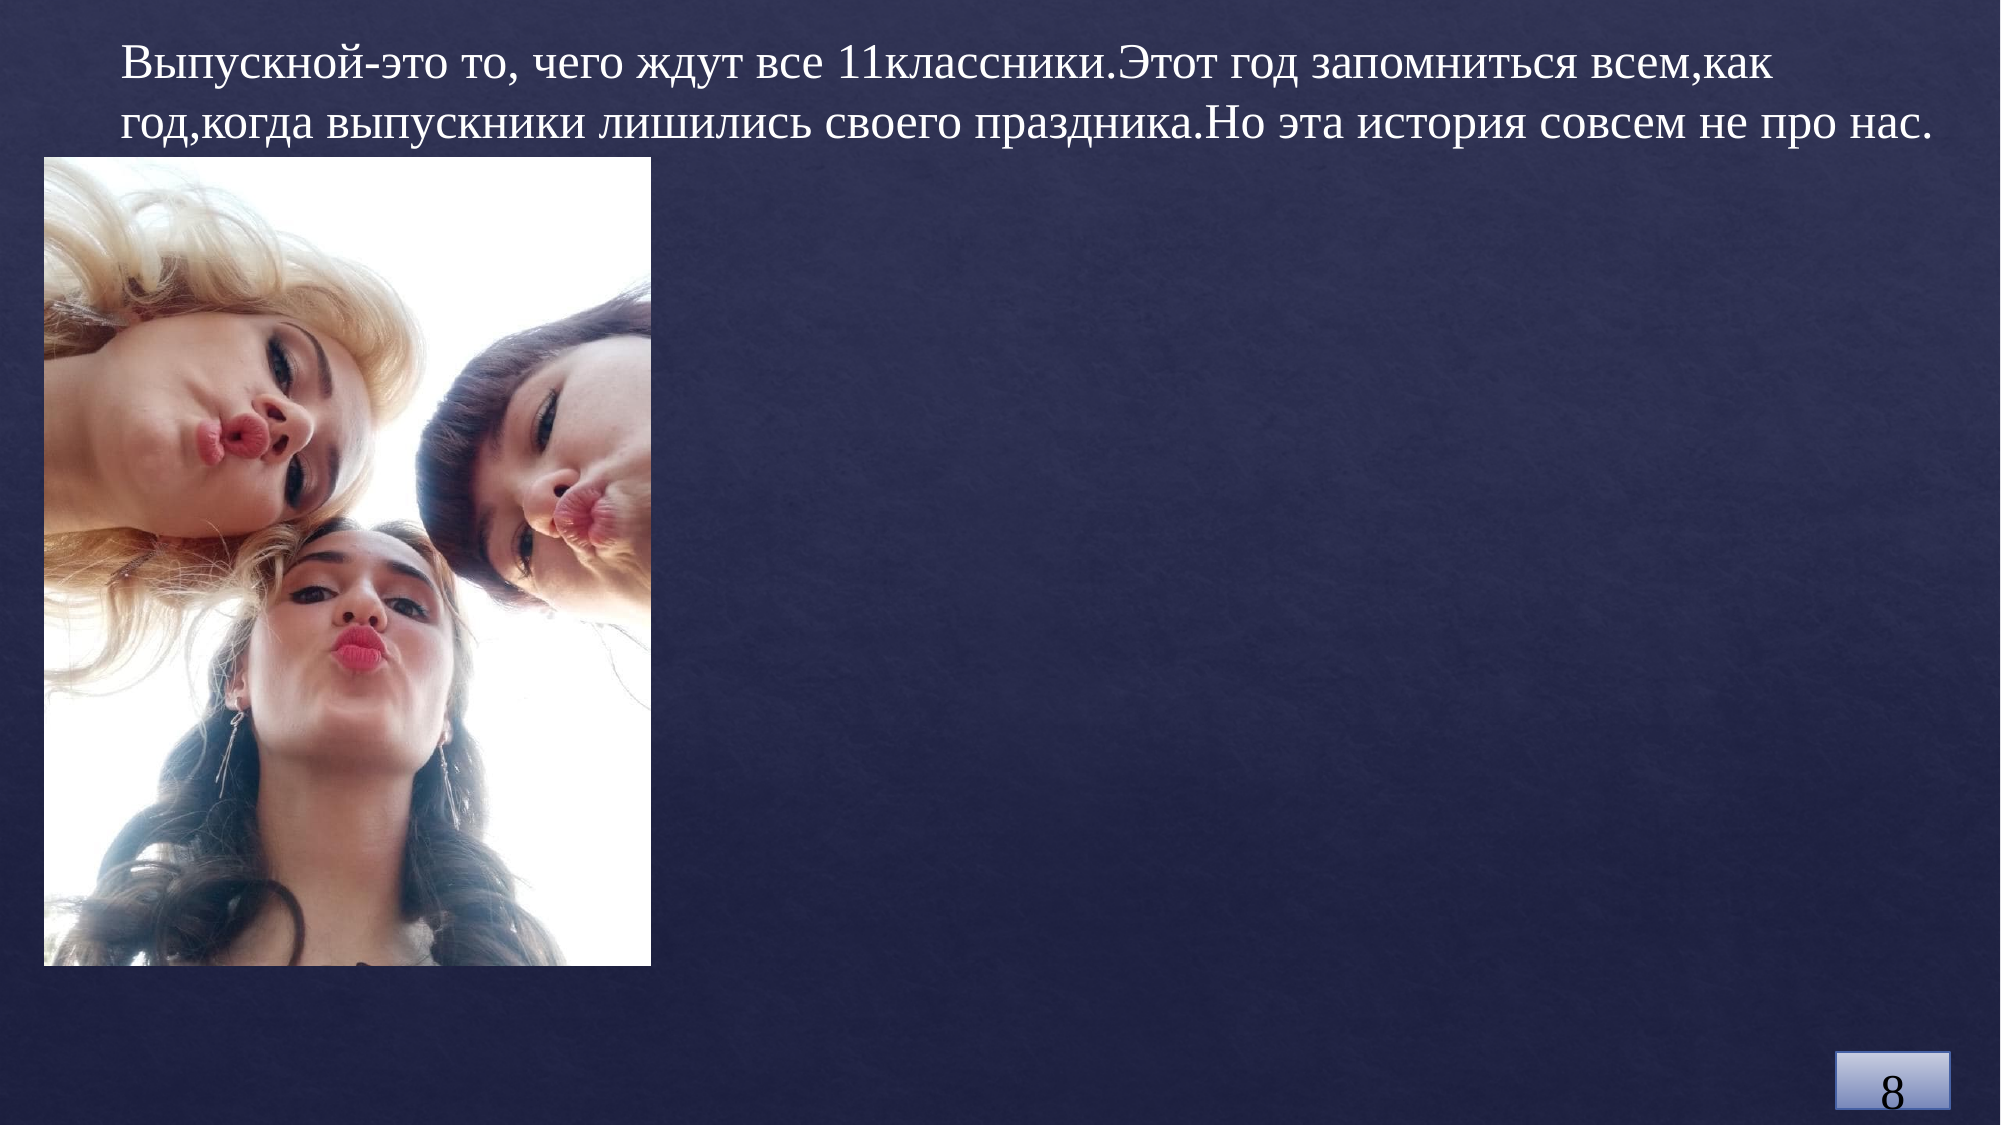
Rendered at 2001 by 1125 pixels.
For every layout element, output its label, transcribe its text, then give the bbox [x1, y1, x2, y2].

text_box 8 [1836, 1052, 1950, 1109]
text_box Выпускной-это то, чего ждут все 11классники.Этот год запомниться всем,как год,когда выпускники лишились своего праздника.Но эта история совсем не про нас. [105, 21, 1980, 158]
text_box 8 [1887, 1078, 1898, 1091]
text_box 8 [1886, 1093, 1899, 1108]
picture [44, 157, 1927, 1033]
